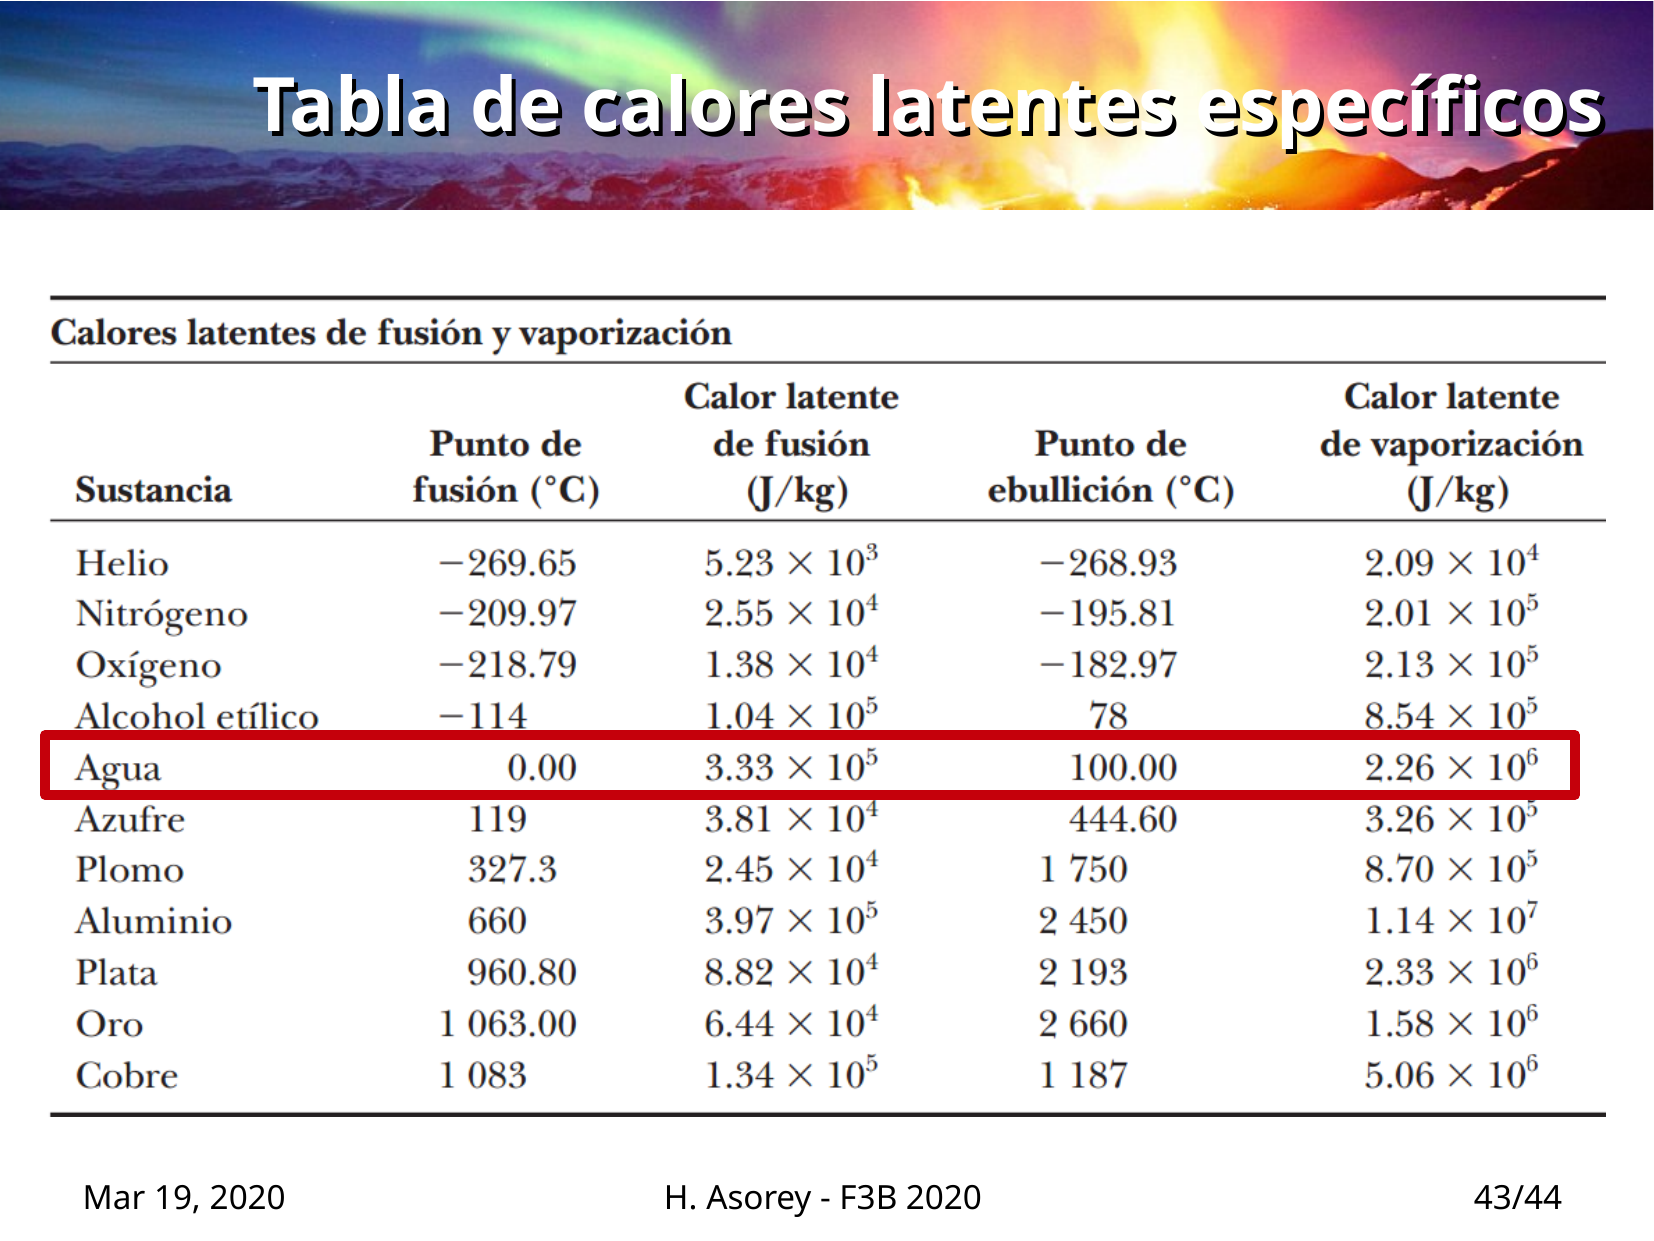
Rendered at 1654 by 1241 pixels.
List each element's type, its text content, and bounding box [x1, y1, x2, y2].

picture [0, 1, 1654, 210]
title Tabla de calores latentes específicos [45, 15, 1606, 191]
picture [50, 740, 1570, 790]
picture [45, 293, 1606, 1117]
